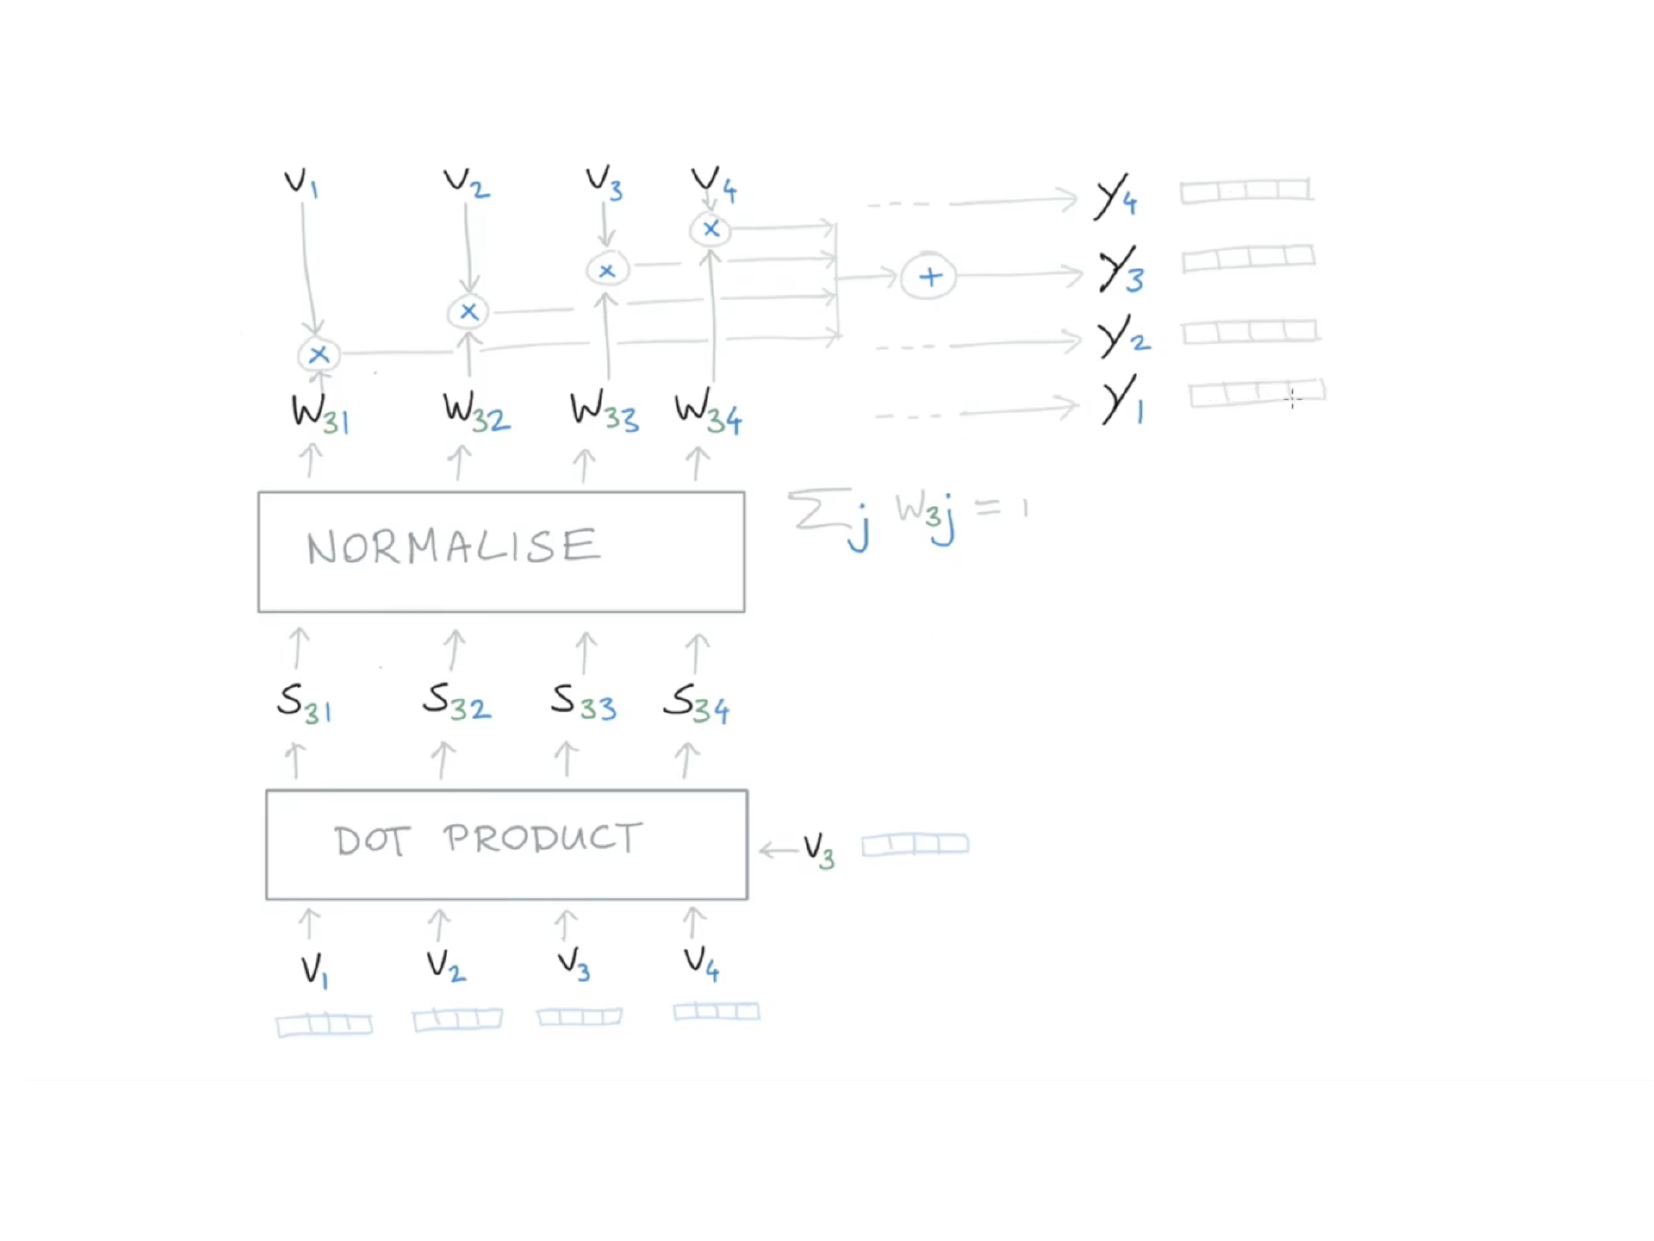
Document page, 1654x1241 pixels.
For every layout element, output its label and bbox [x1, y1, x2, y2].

picture [11, 150, 1654, 1081]
